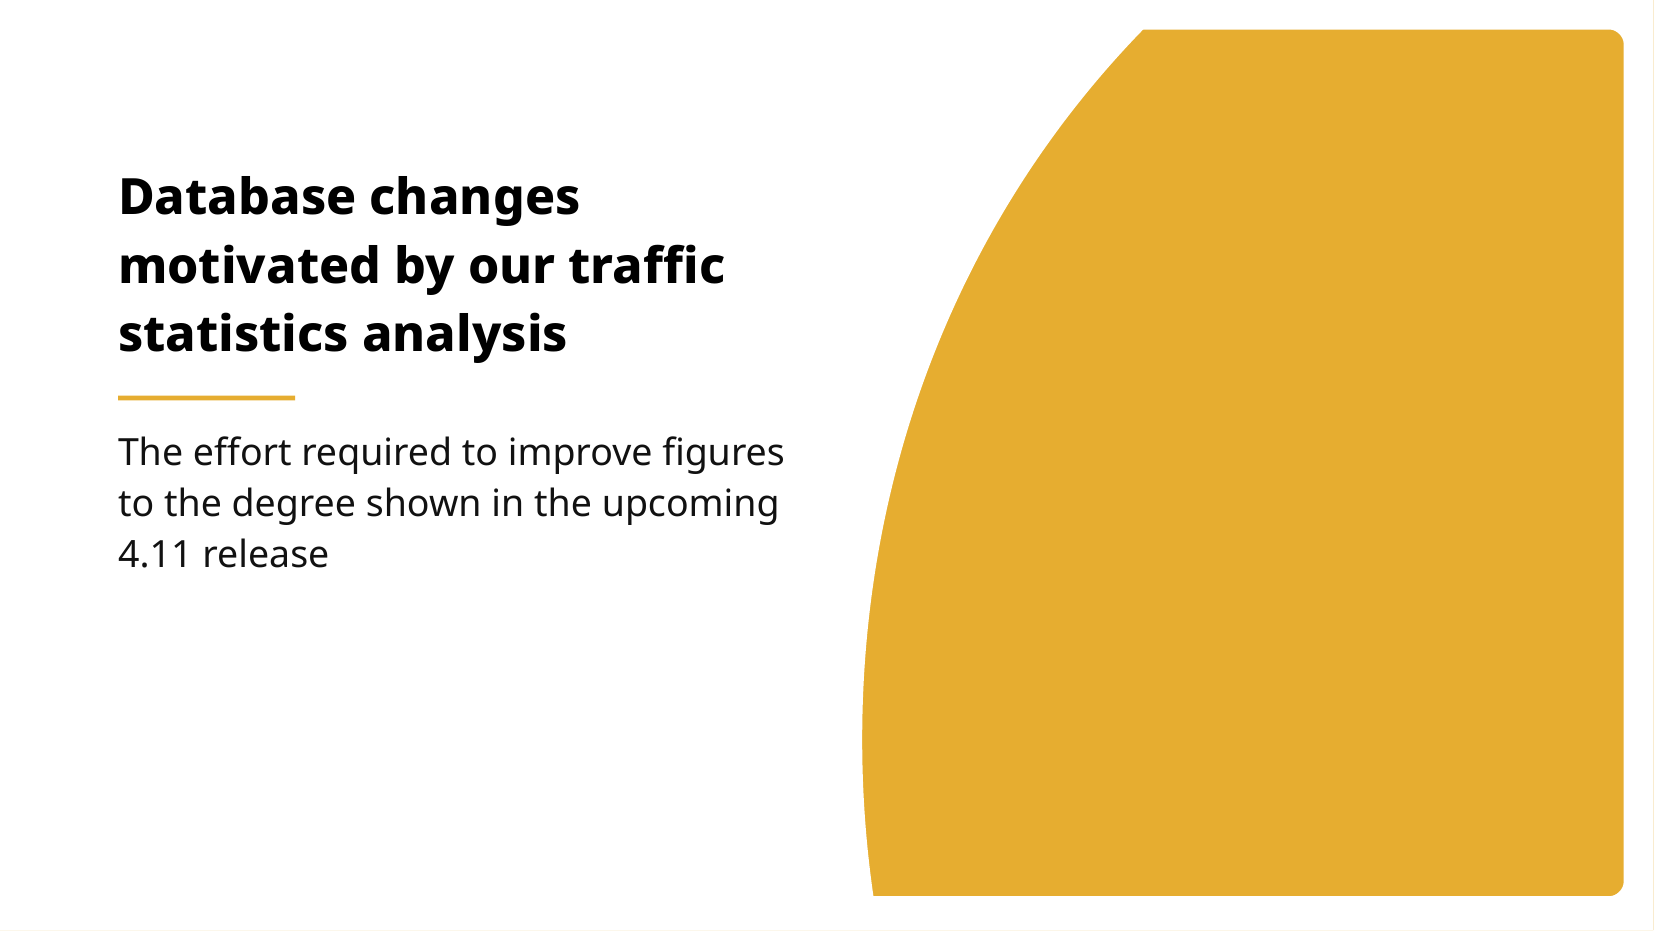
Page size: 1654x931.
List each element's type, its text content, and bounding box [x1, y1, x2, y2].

list The effort required to improve figures to the degree shown in the upcoming 4.11 release [118, 425, 827, 900]
title Database changes motivated by our traffic statistics analysis [118, 70, 827, 367]
